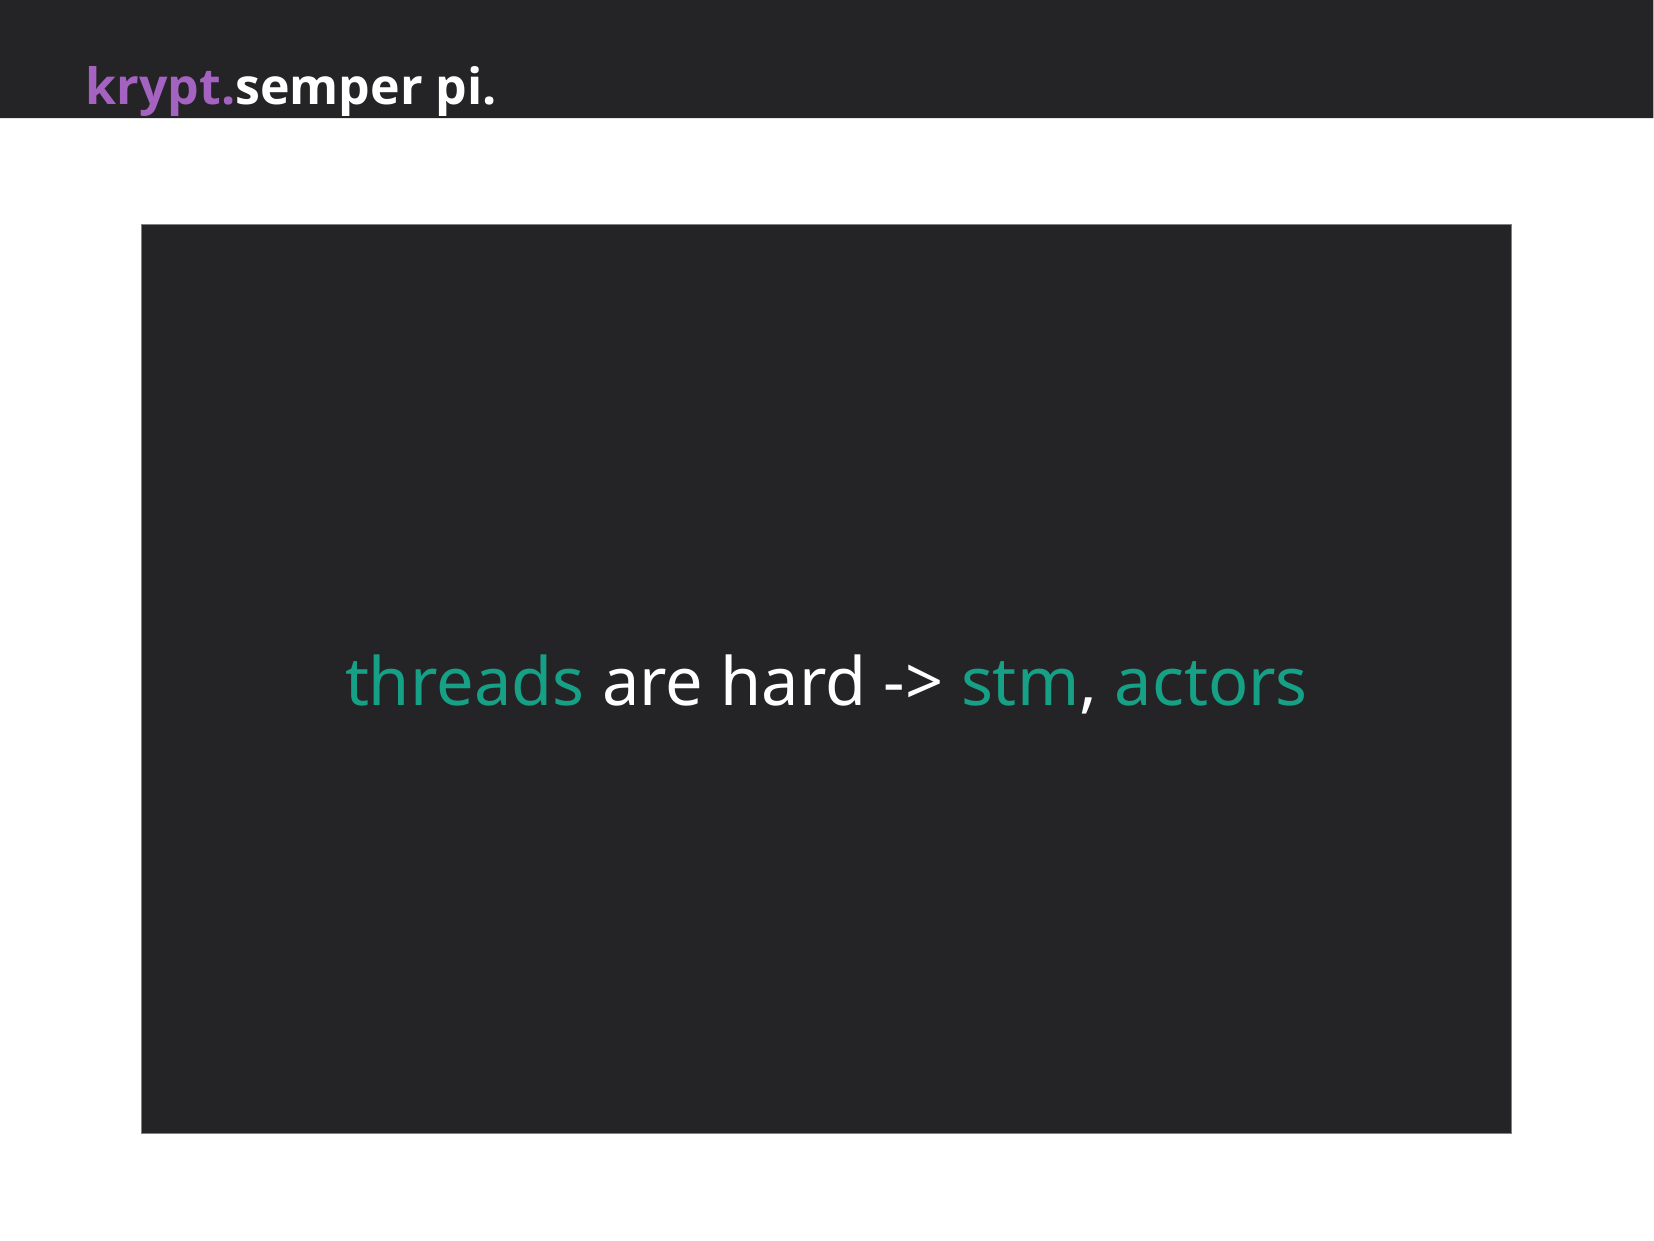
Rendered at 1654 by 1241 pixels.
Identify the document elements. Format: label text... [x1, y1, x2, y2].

text_box threads are hard -> stm, actors [141, 224, 1512, 1134]
text_box krypt.semper pi. [70, 43, 544, 119]
text_box [0, 0, 1654, 119]
